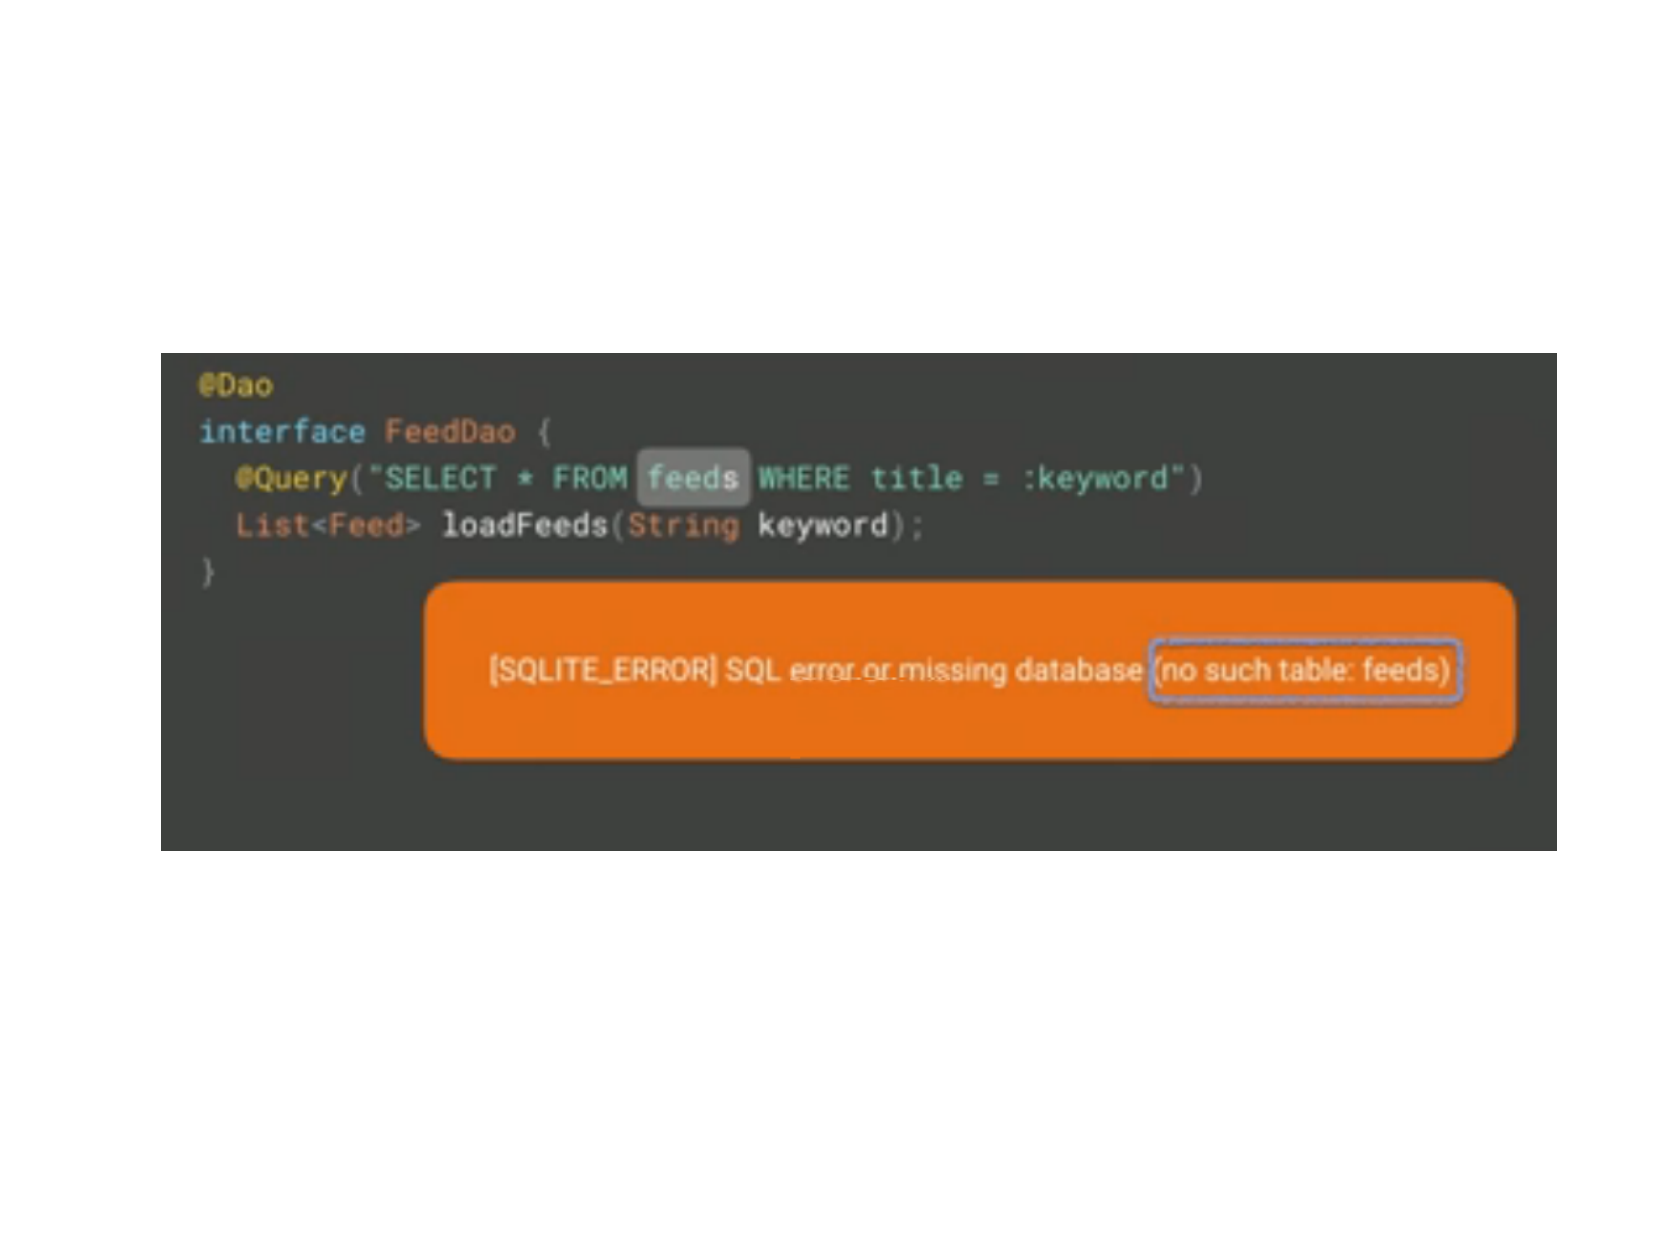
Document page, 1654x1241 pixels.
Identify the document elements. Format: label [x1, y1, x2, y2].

picture [161, 353, 1557, 851]
